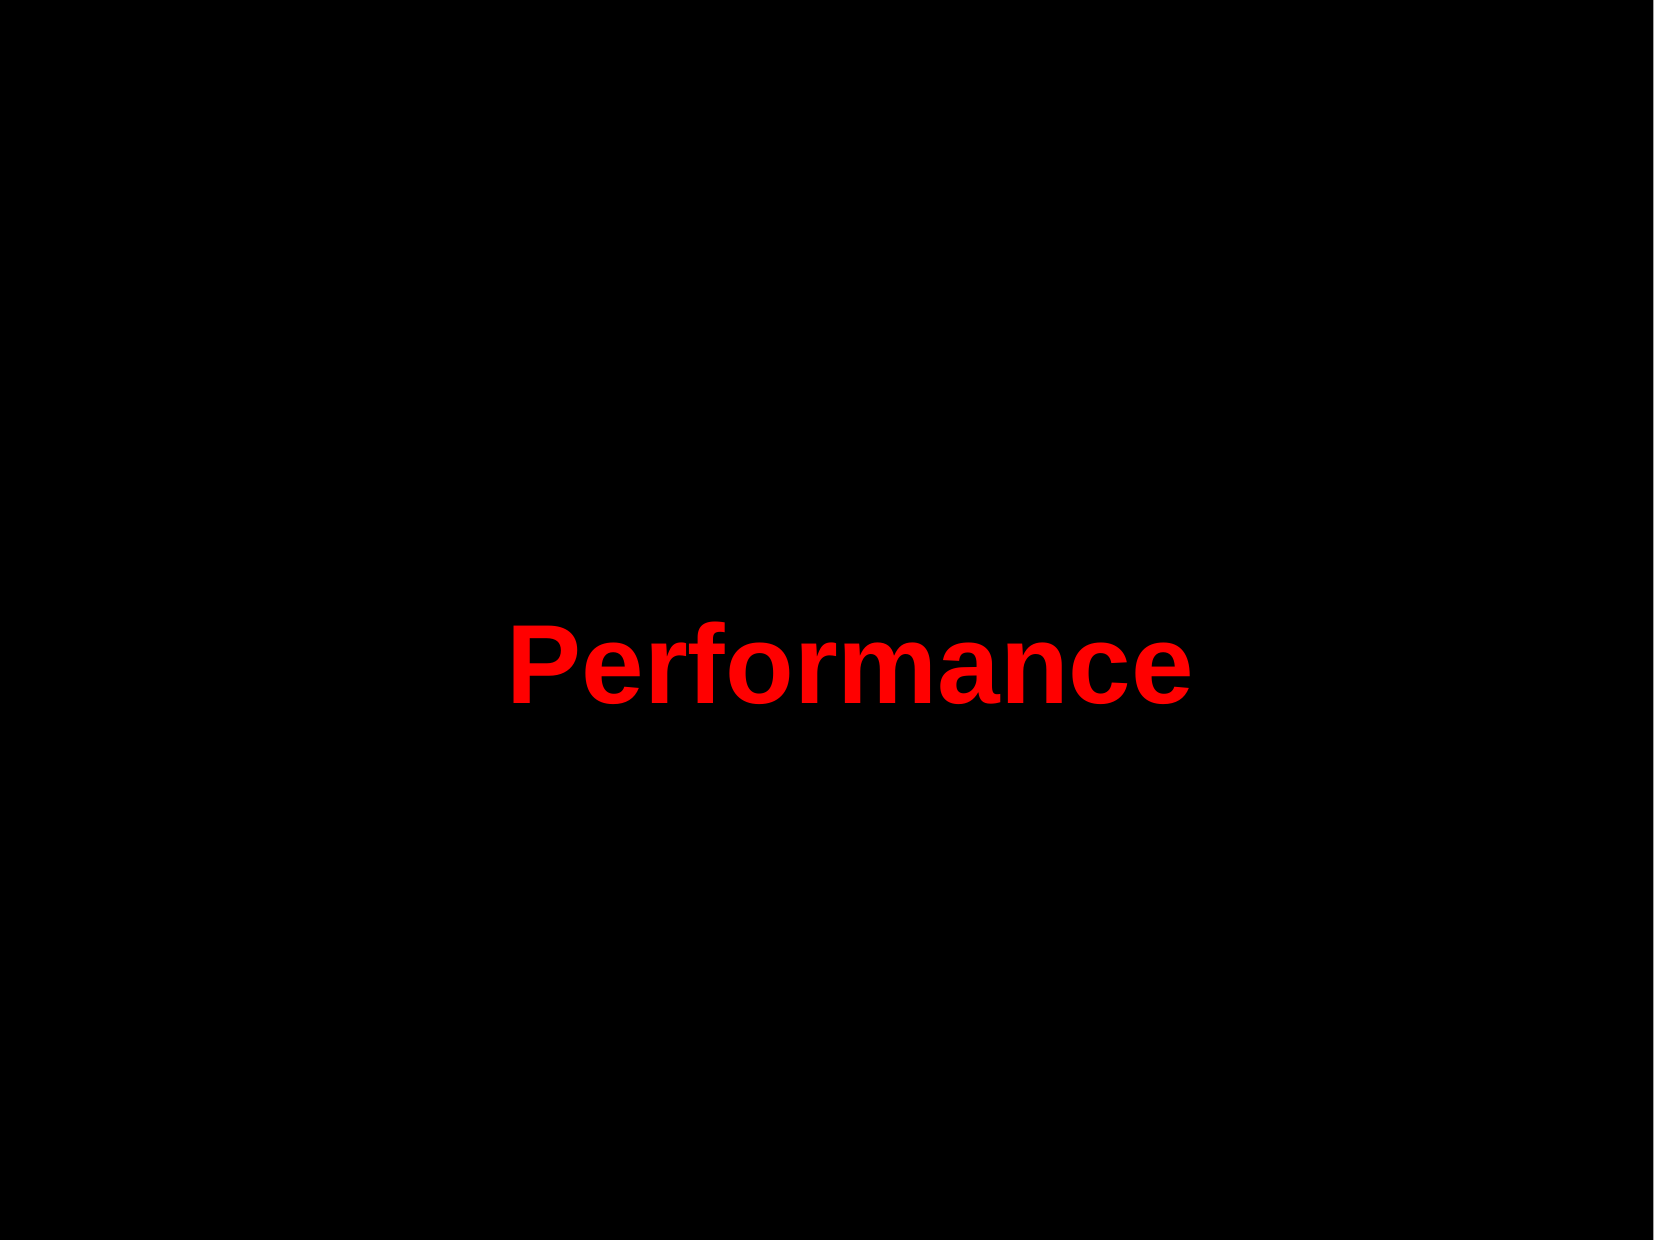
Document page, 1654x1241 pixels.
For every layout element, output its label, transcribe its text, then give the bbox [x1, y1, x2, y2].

title Performance [106, 560, 1595, 768]
